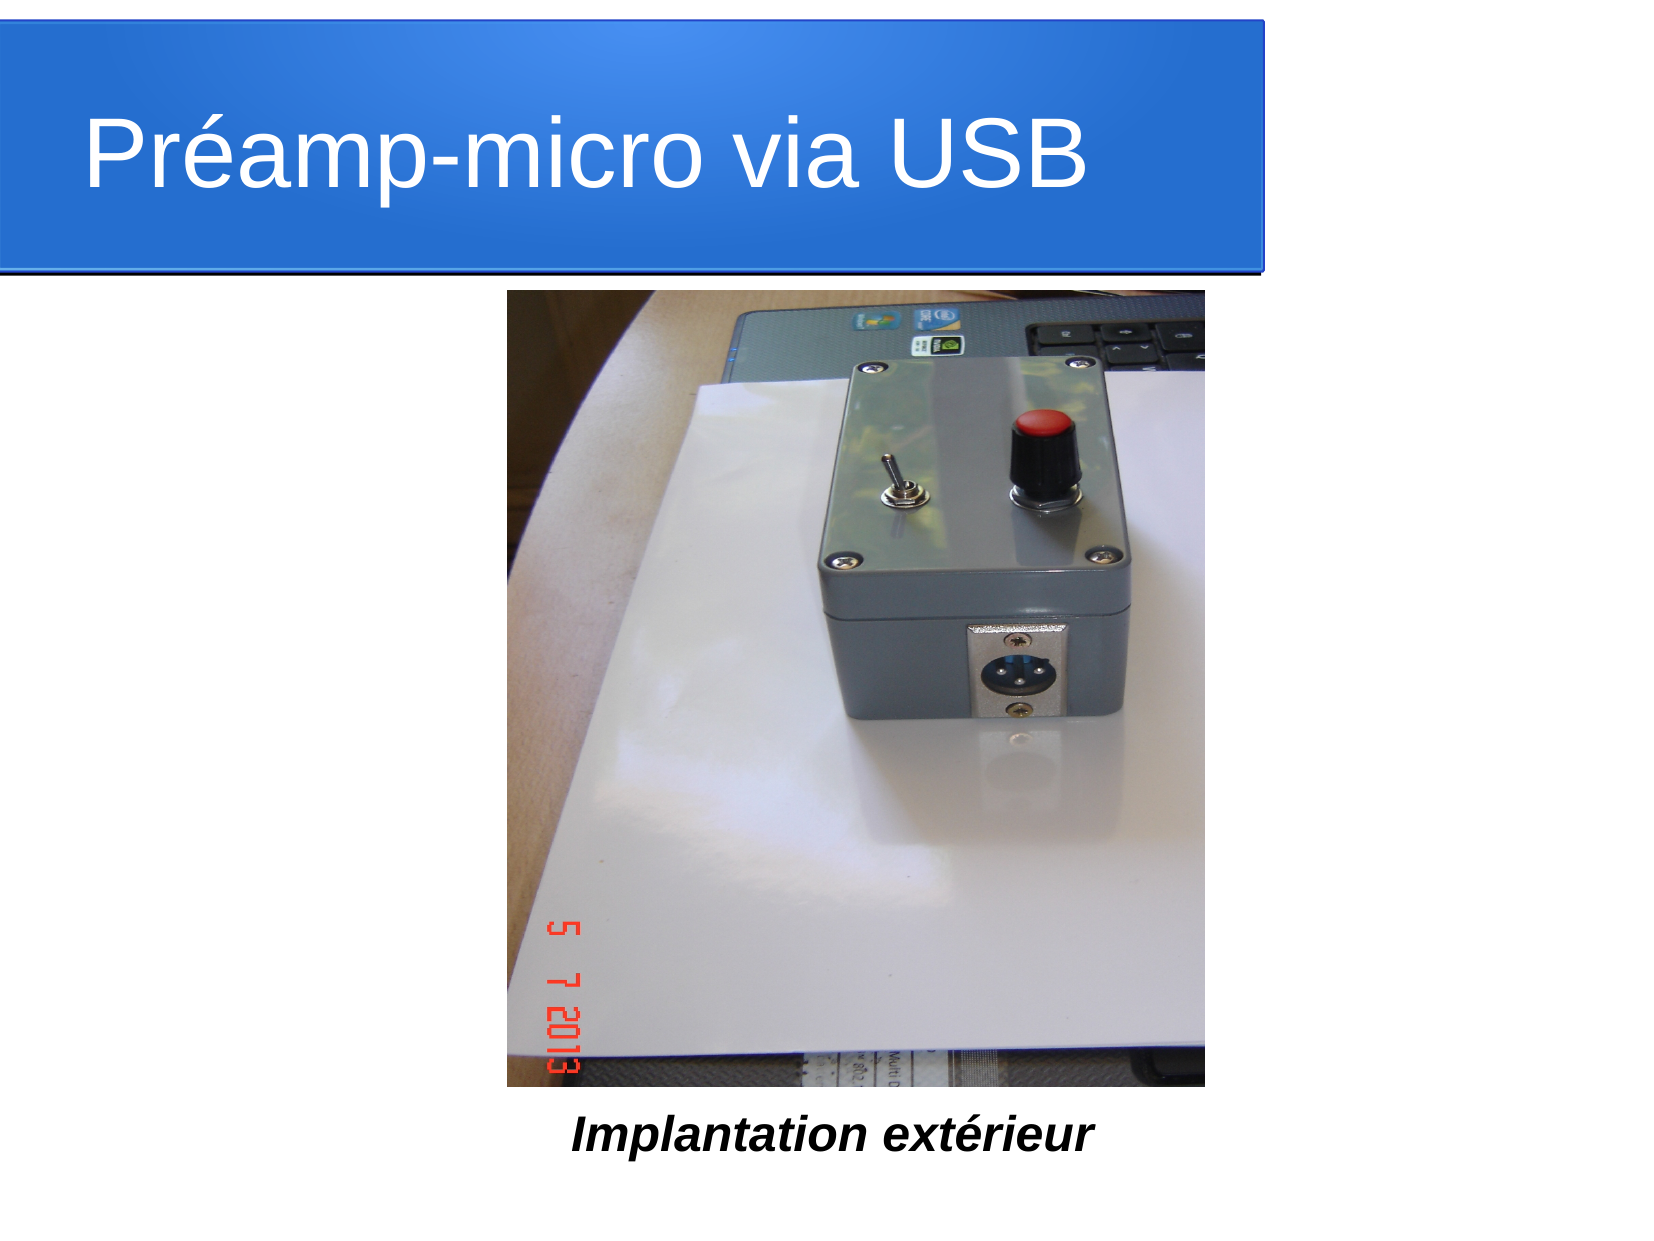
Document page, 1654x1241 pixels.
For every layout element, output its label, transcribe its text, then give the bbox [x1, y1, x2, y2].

picture [507, 290, 1205, 1087]
text_box Implantation extérieur [307, 1098, 1359, 1169]
title Préamp-micro via USB [82, 49, 1250, 257]
